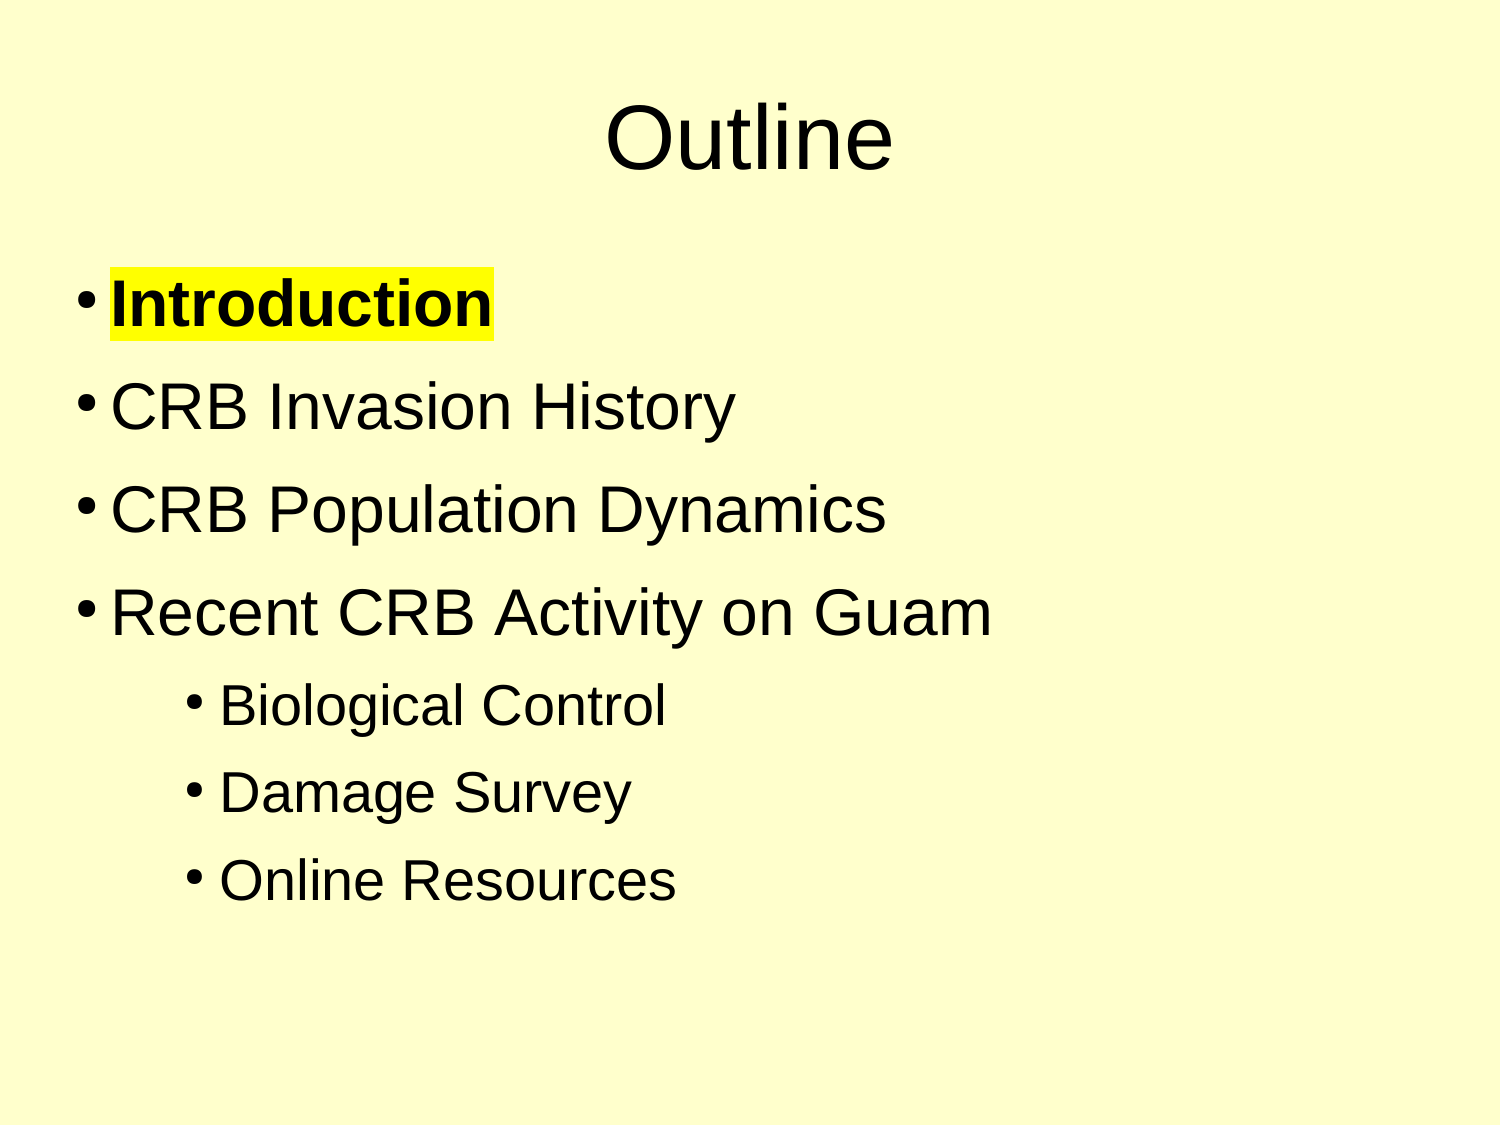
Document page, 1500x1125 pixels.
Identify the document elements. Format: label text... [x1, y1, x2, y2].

list Introduction CRB Invasion History CRB Population Dynamics Recent CRB Activity on Guam Biological Control Damage Survey Online Resources [75, 263, 1425, 916]
title Outline [75, 44, 1425, 233]
